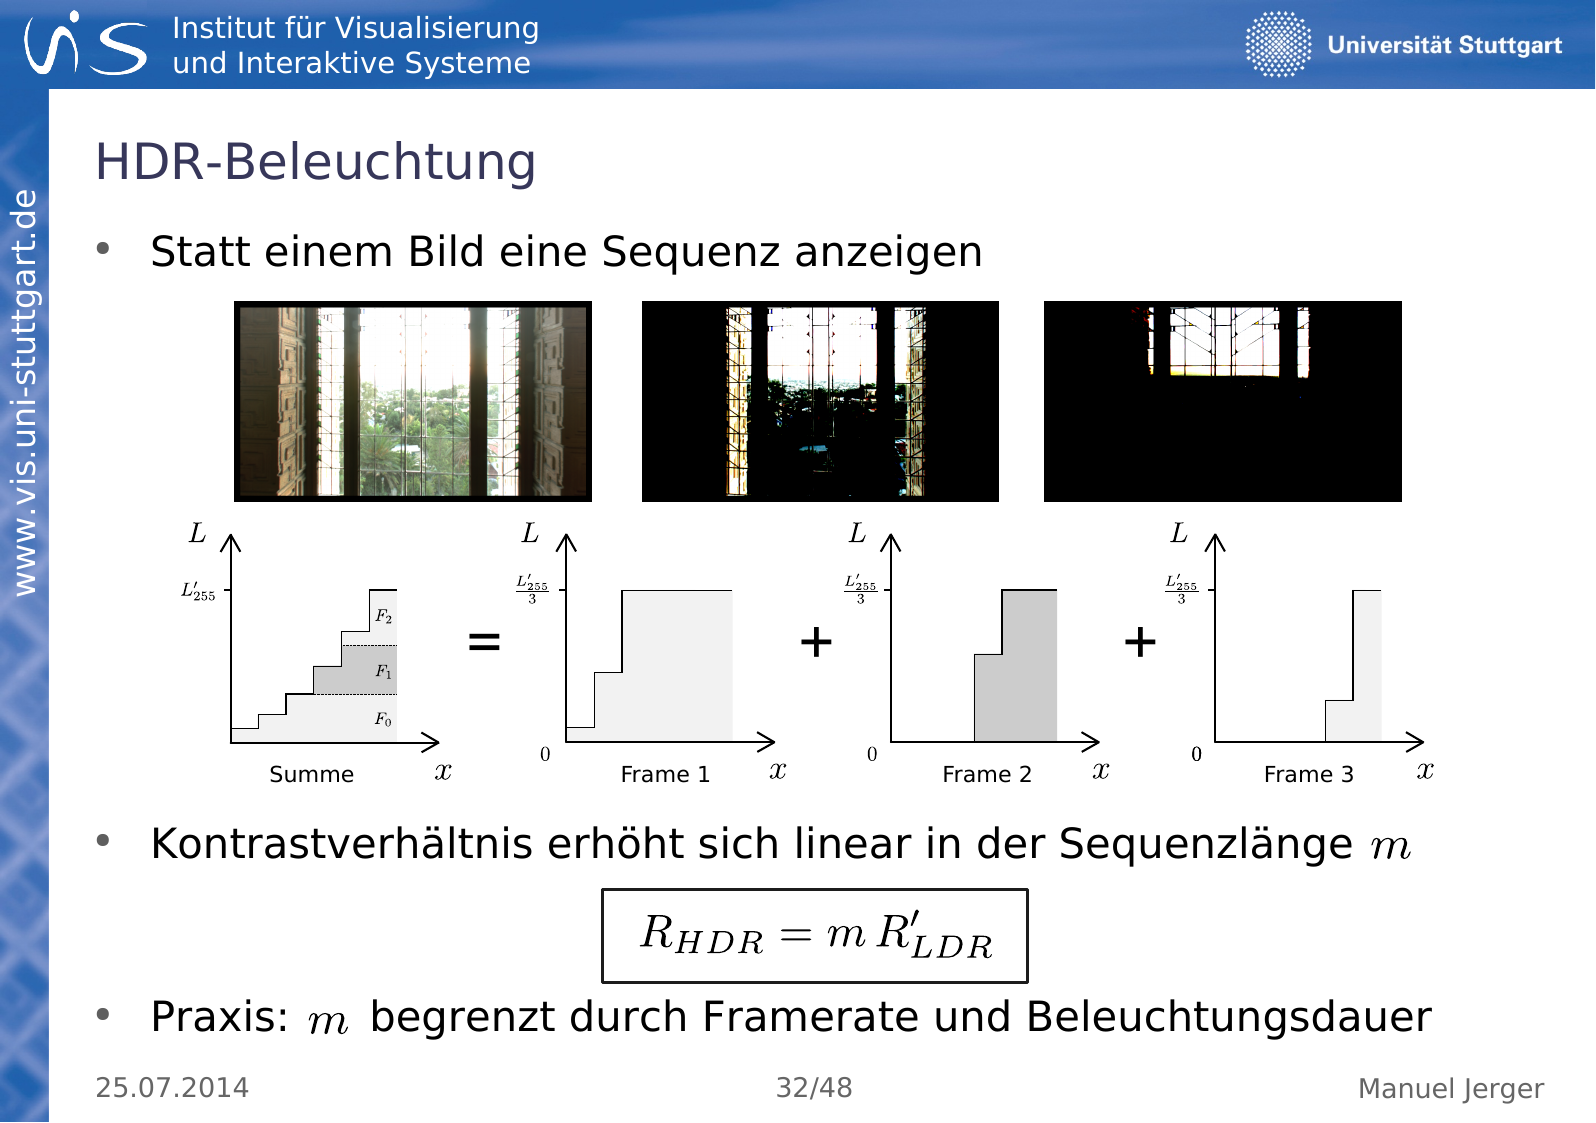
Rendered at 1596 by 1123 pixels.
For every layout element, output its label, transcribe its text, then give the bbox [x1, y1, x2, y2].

text_box [637, 909, 993, 959]
title HDR-Beleuchtung [94, 117, 1534, 201]
text_box [1370, 837, 1413, 860]
list Statt einem Bild eine Sequenz anzeigen Kontrastverhältnis erhöht sich linear in der Sequenzlänge Praxis: begrenzt durch Framerate und Beleuchtungsdauer [94, 224, 1548, 1052]
picture [24, 0, 1596, 89]
picture [234, 301, 592, 502]
picture [178, 519, 1437, 786]
picture [0, 0, 49, 1122]
picture [1044, 301, 1402, 502]
text_box [307, 1012, 350, 1035]
picture [642, 301, 999, 502]
